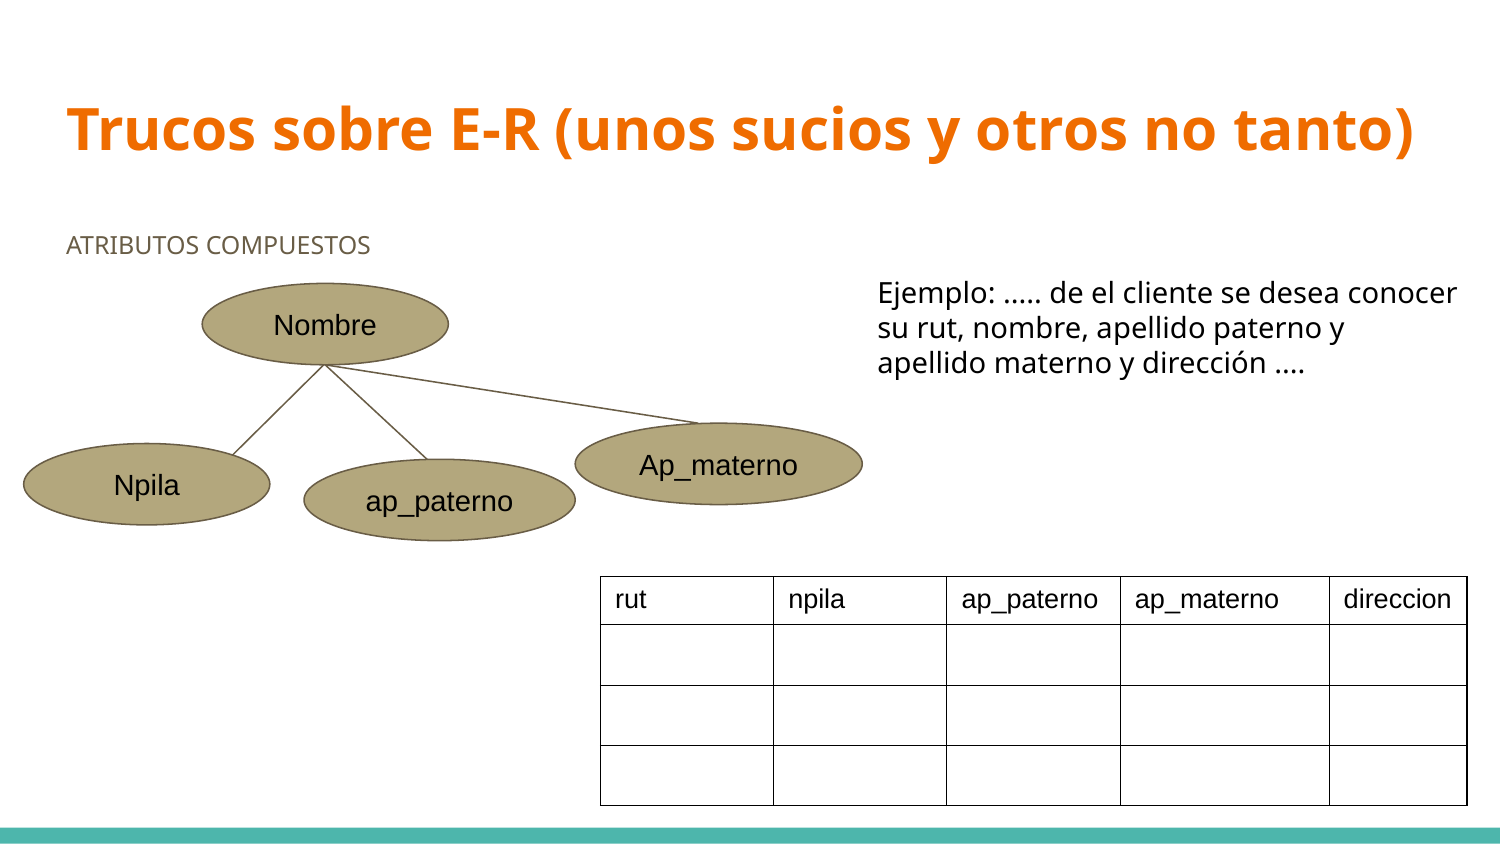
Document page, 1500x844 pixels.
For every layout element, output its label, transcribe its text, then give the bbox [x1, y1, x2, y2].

text_box ap_paterno [304, 459, 576, 541]
table_cell [774, 746, 946, 805]
table_header npila [774, 577, 946, 624]
text_box Ejemplo: ..... de el cliente se desea conocer su rut, nombre, apellido paterno y apellido materno y dirección .... [862, 259, 1477, 394]
table_cell [601, 625, 773, 685]
table_cell [1330, 686, 1466, 745]
table_cell [947, 625, 1120, 685]
table_cell [1121, 746, 1329, 805]
text_box Ap_materno [575, 423, 863, 505]
table_cell [1330, 625, 1466, 685]
table_header ap_materno [1121, 577, 1329, 624]
table_cell [601, 746, 773, 805]
table_cell [1121, 686, 1329, 745]
table_cell [1121, 625, 1329, 685]
table_header ap_paterno [947, 577, 1120, 624]
table_header direccion [1330, 577, 1466, 624]
table_cell [601, 686, 773, 745]
table_cell [947, 686, 1120, 745]
table_header rut [601, 577, 773, 624]
list ATRIBUTOS COMPUESTOS [51, 207, 1449, 278]
title Trucos sobre E-R (unos sucios y otros no tanto) [51, 72, 1449, 189]
table_cell [947, 746, 1120, 805]
text_box Npila [23, 443, 270, 525]
table_cell [774, 625, 946, 685]
table_cell [1330, 746, 1466, 805]
text_box Nombre [202, 283, 449, 365]
table_cell [774, 686, 946, 745]
